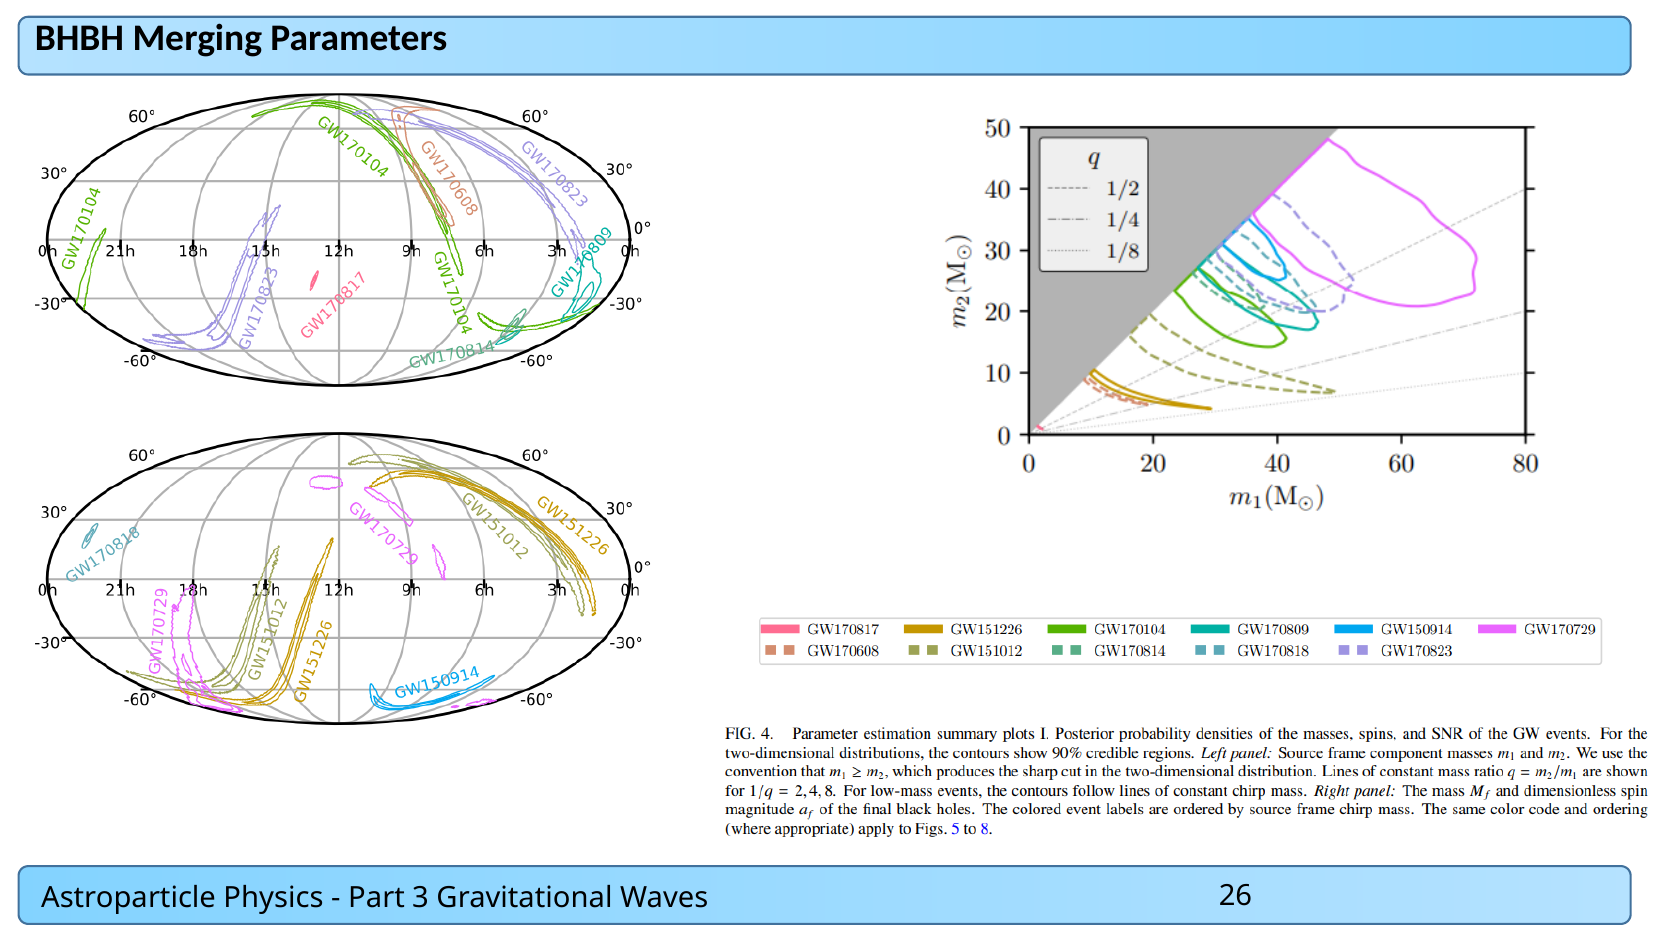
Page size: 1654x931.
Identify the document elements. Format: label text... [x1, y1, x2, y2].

picture [717, 604, 1654, 847]
picture [938, 102, 1550, 516]
text_box BHBH Merging Parameters [19, 15, 1585, 76]
picture [9, 83, 669, 735]
text_box [1218, 873, 1604, 931]
text_box Astroparticle Physics - Part 3 Gravitational Waves [40, 876, 939, 931]
